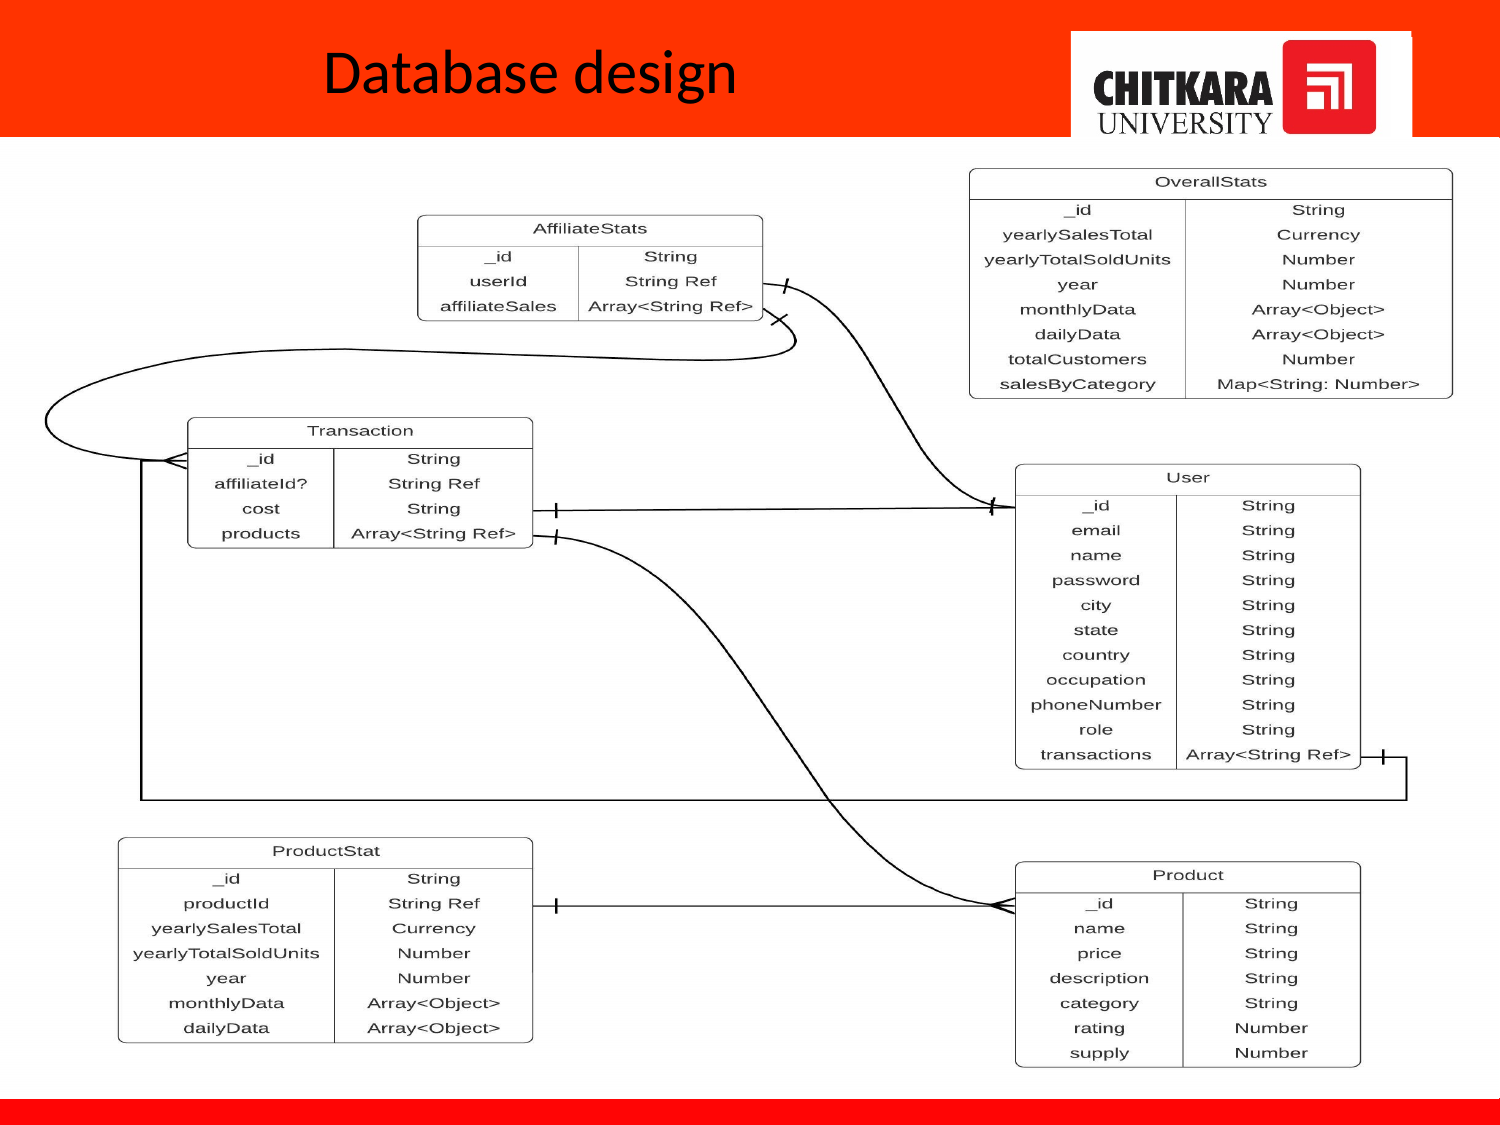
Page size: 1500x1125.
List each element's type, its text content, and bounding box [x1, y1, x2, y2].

title Database design [0, 0, 1063, 137]
picture [0, 37, 1500, 1125]
